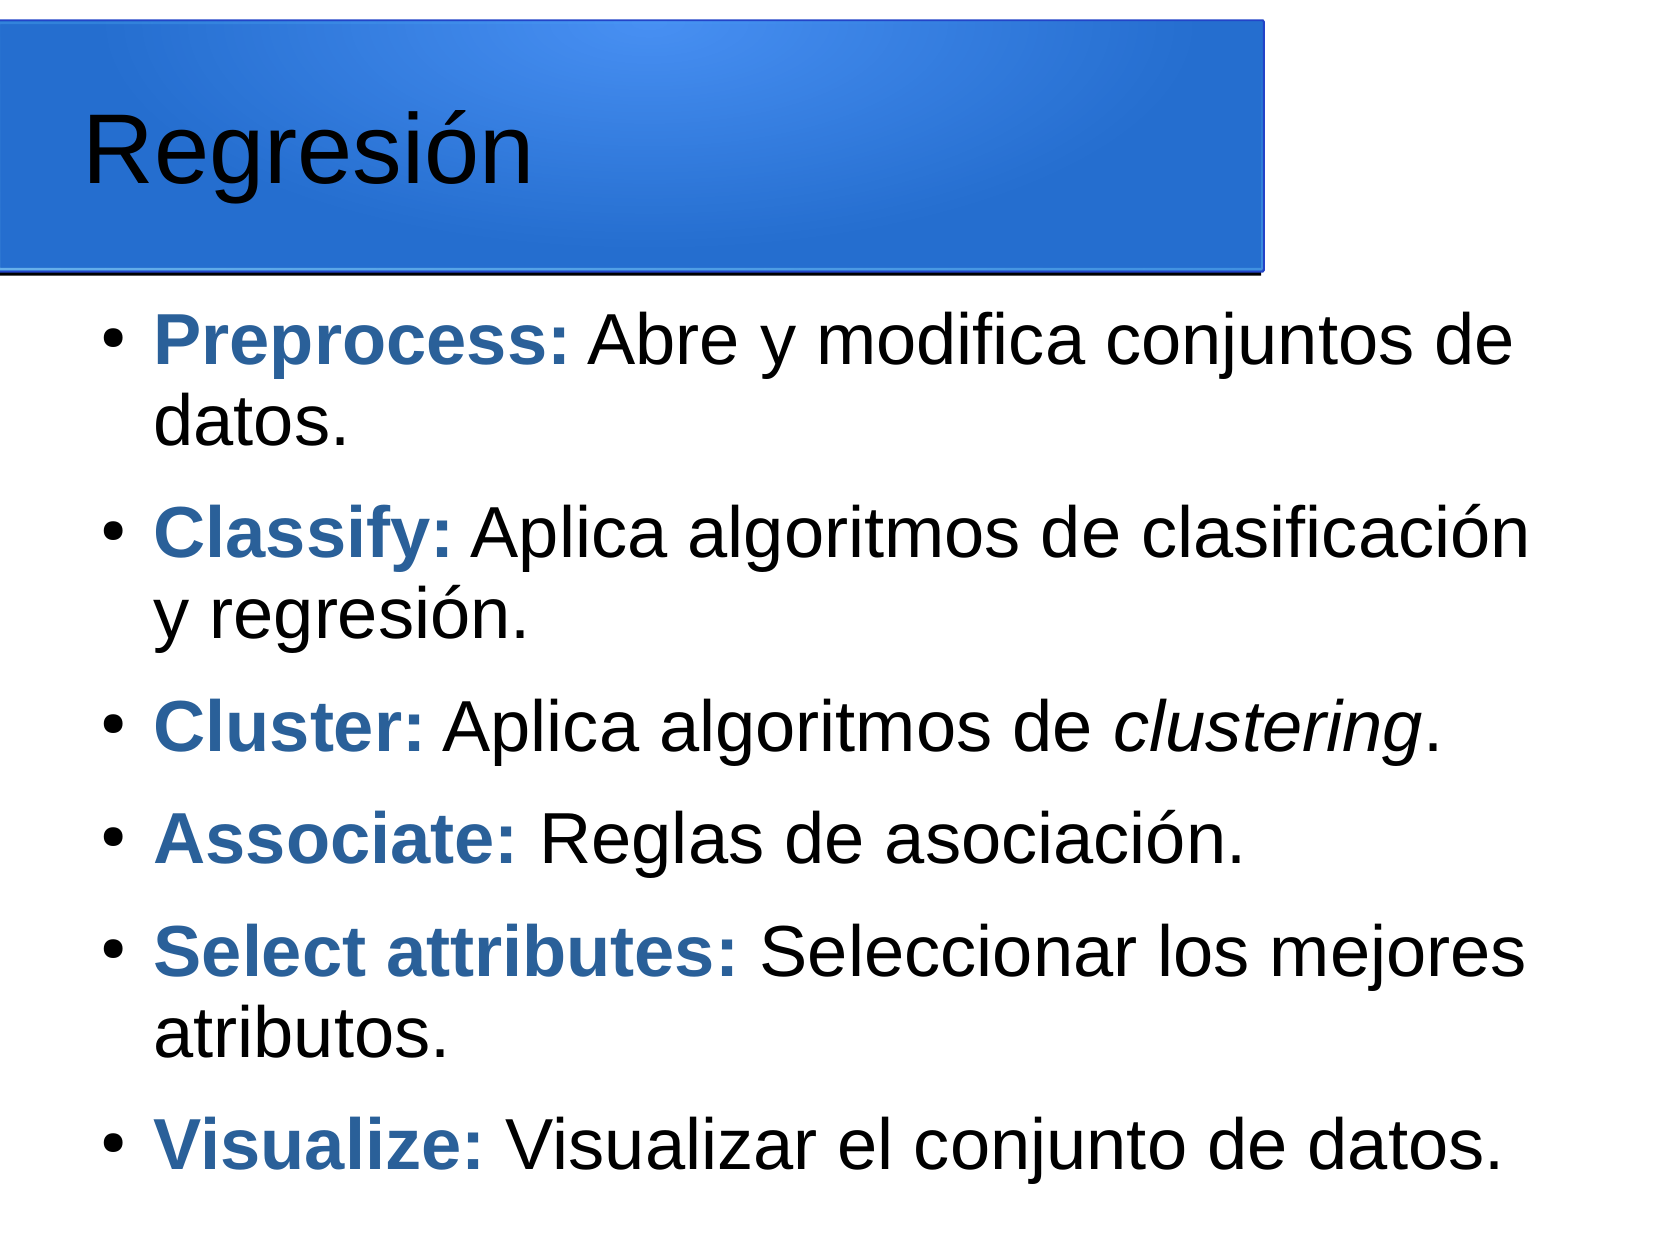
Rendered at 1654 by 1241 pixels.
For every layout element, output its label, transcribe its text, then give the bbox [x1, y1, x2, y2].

title Regresión [82, 47, 1235, 252]
list Preprocess: Abre y modifica conjuntos de datos. Classify: Aplica algoritmos de clasificación y regresión. Cluster: Aplica algoritmos de clustering. Associate: Reglas de asociación. Select attributes: Seleccionar los mejores atributos. Visualize: Visualizar el conjunto de datos. [82, 299, 1571, 1019]
